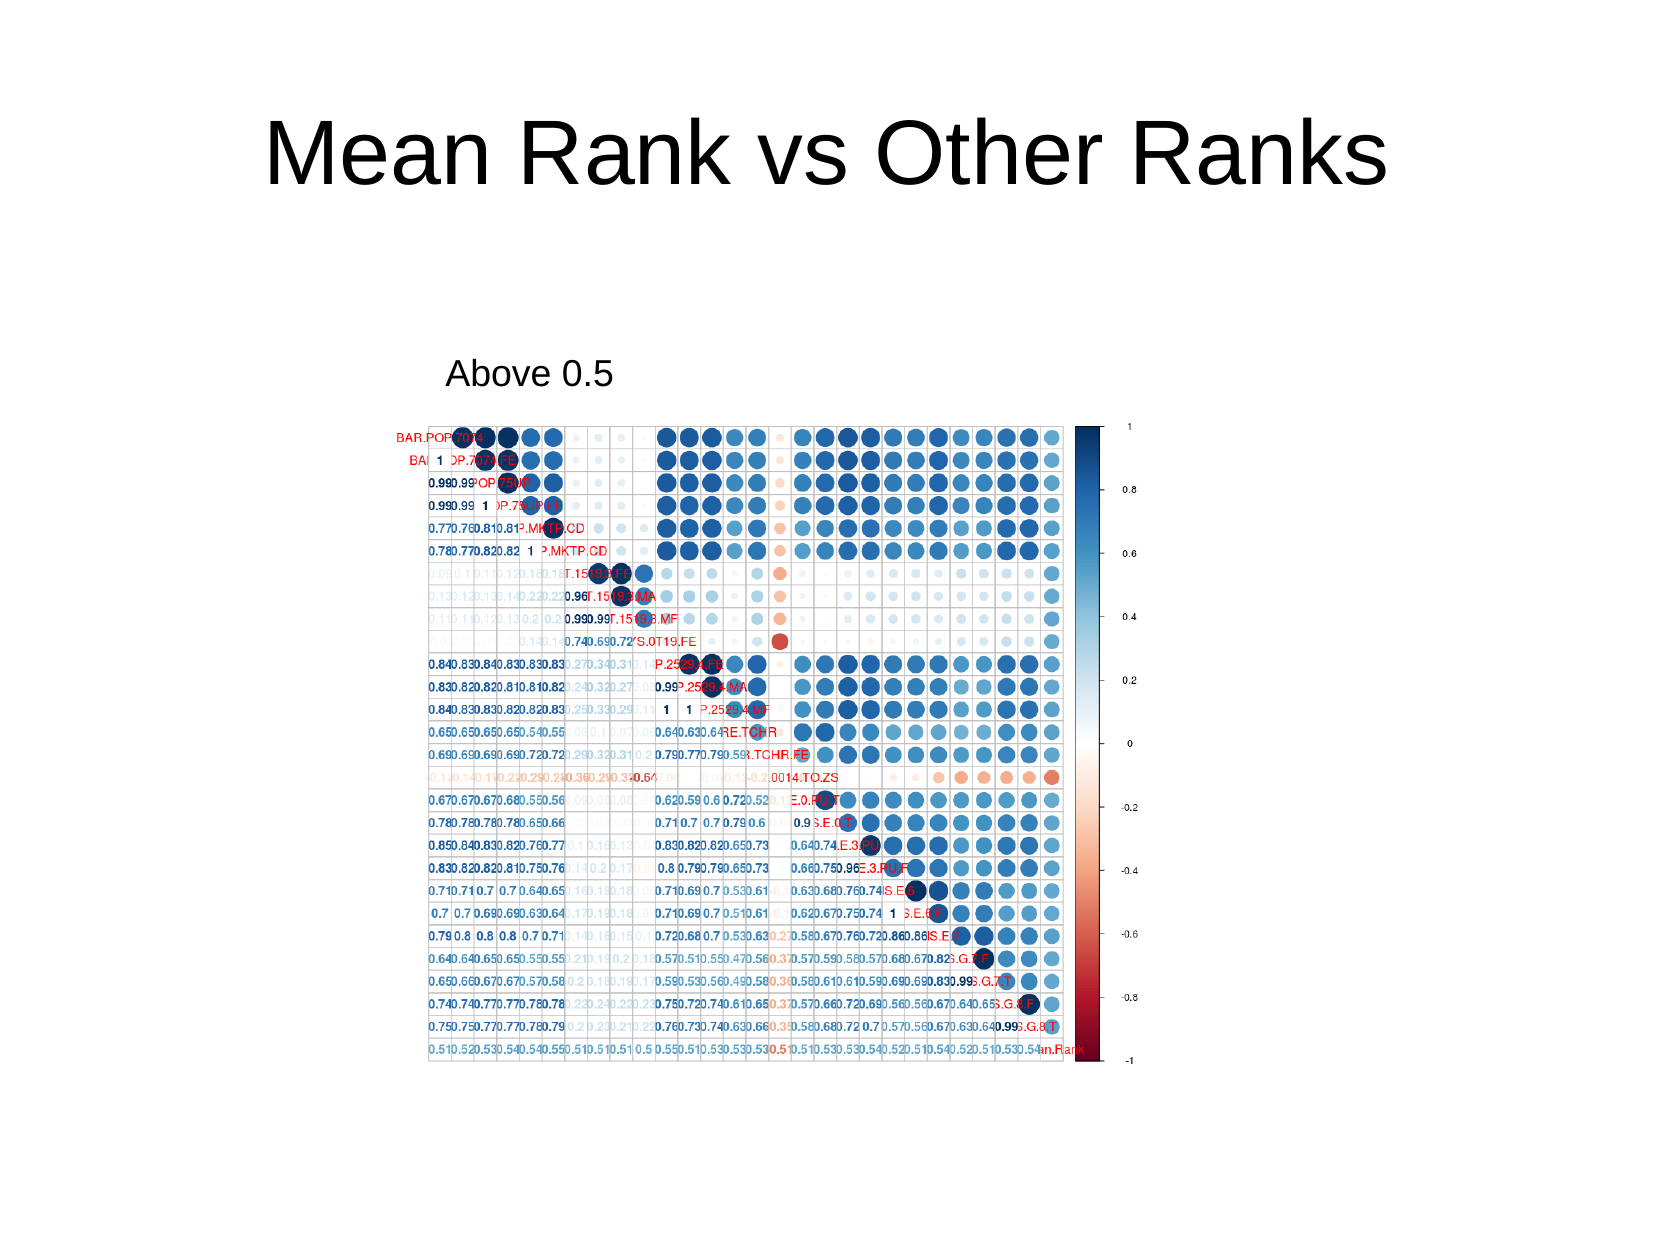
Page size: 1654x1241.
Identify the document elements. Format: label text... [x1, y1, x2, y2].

title Mean Rank vs Other Ranks [82, 49, 1571, 257]
text_box Above 0.5 [430, 344, 629, 402]
picture [377, 331, 1158, 1112]
